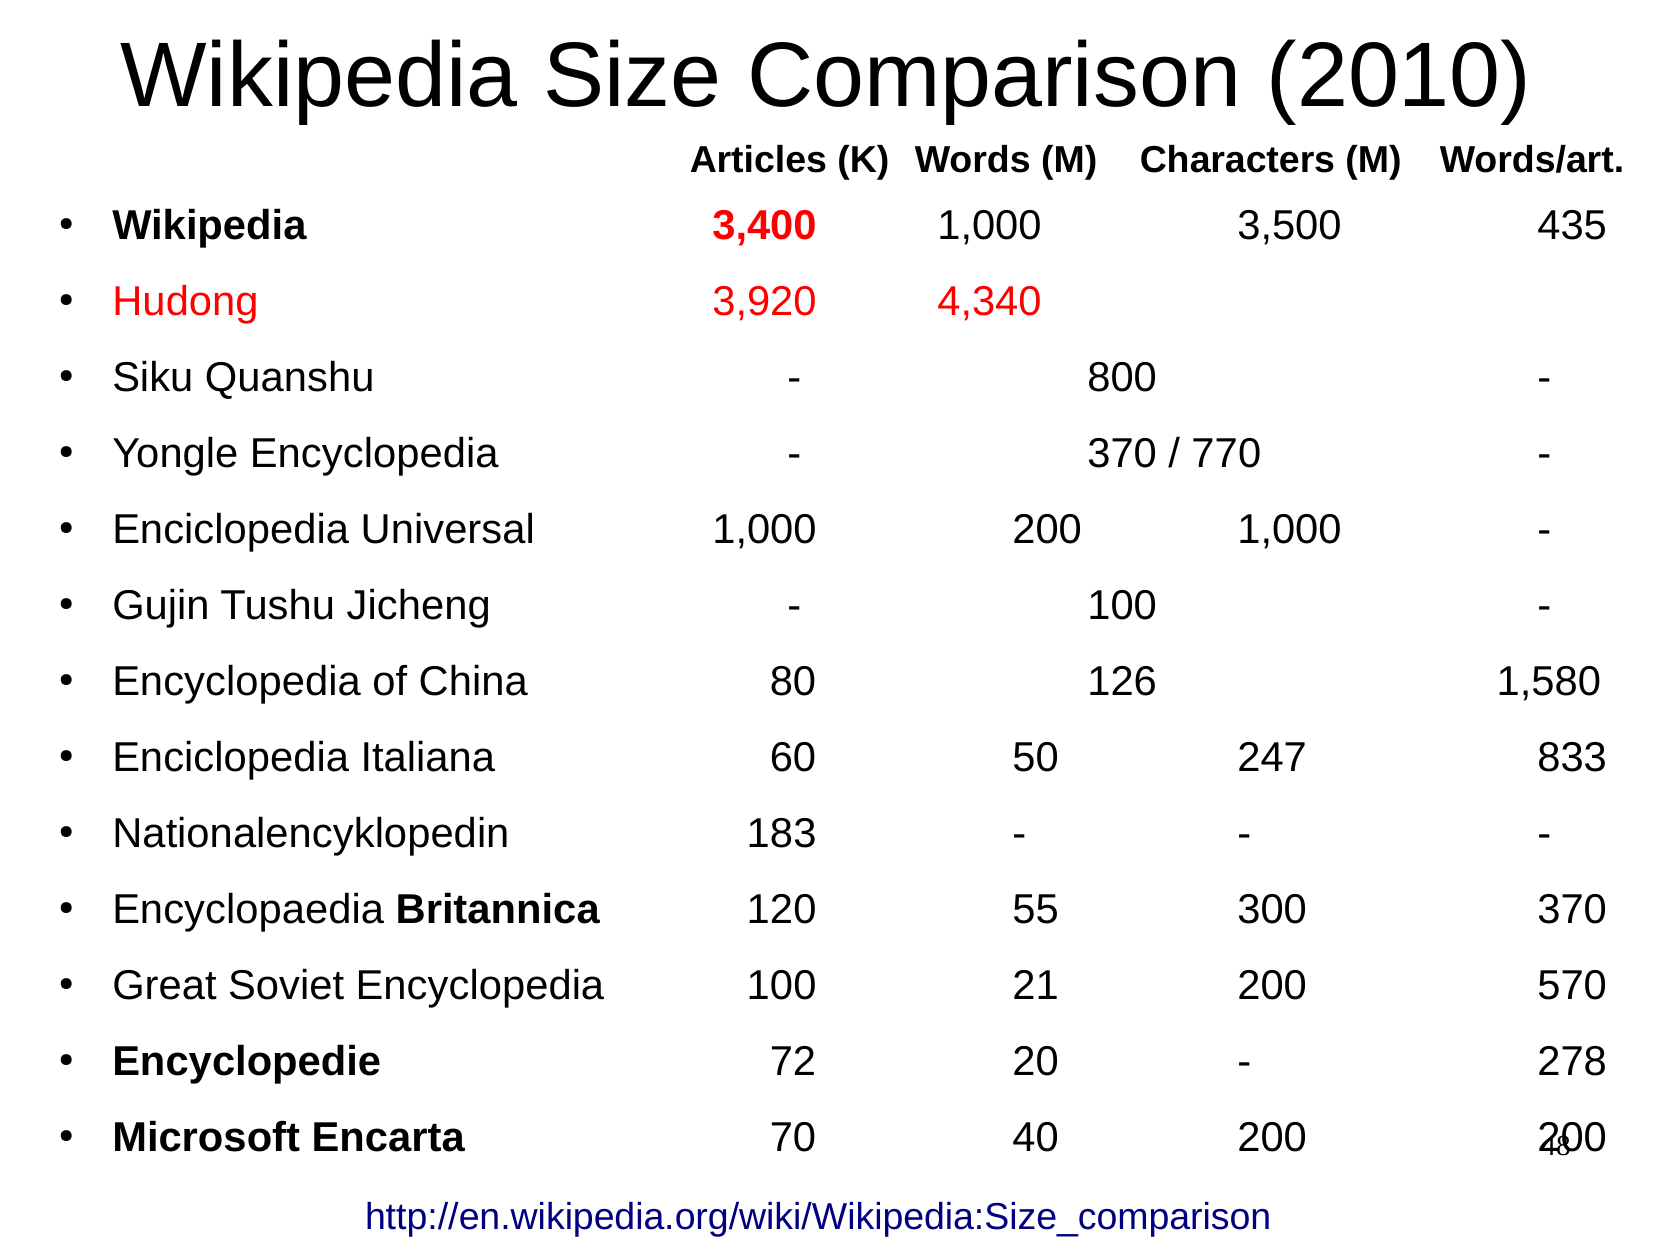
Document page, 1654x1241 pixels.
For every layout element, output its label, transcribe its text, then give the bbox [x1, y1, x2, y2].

list Wikipedia 3,400 1,000 3,500 435 Hudong 3,920 4,340 Siku Quanshu - 800 - Yongle Encyclopedia - 370 / 770 - Enciclopedia Universal 1,000 200 1,000 - Gujin Tushu Jicheng - 100 - Encyclopedia of China 80 126 1,580 Enciclopedia Italiana 60 50 247 833 Nationalencyklopedin 183 - - - Encyclopaedia Britannica 120 55 300 370 Great Soviet Encyclopedia 100 21 200 570 Encyclopedie 72 20 - 278 Microsoft Encarta 70 40 200 200 [41, 201, 1613, 1161]
title Wikipedia Size Comparison (2010) [82, 19, 1571, 131]
text_box http://en.wikipedia.org/wiki/Wikipedia:Size_comparisons [350, 1188, 1304, 1241]
text_box Articles (K) Words (M) Characters (M) Words/art. [675, 131, 1654, 189]
